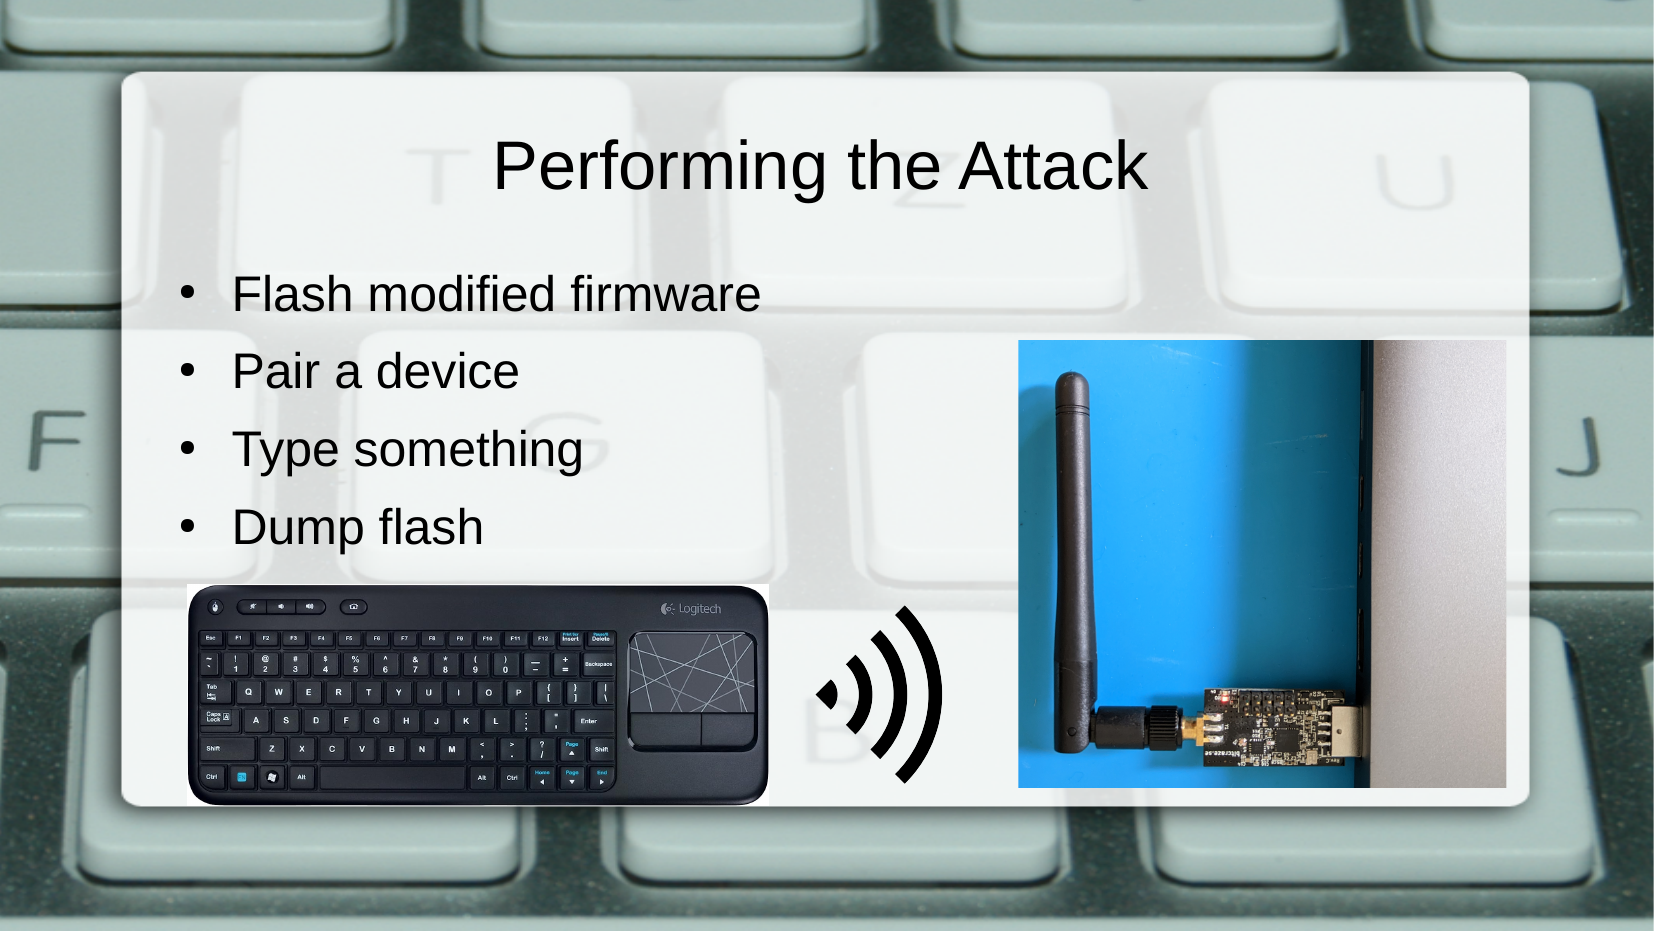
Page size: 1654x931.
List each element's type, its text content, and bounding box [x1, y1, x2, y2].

list Flash modified firmware Pair a device Type something Dump flash [147, 265, 811, 806]
title Performing the Attack [135, 88, 1506, 244]
picture [0, 0, 1654, 931]
